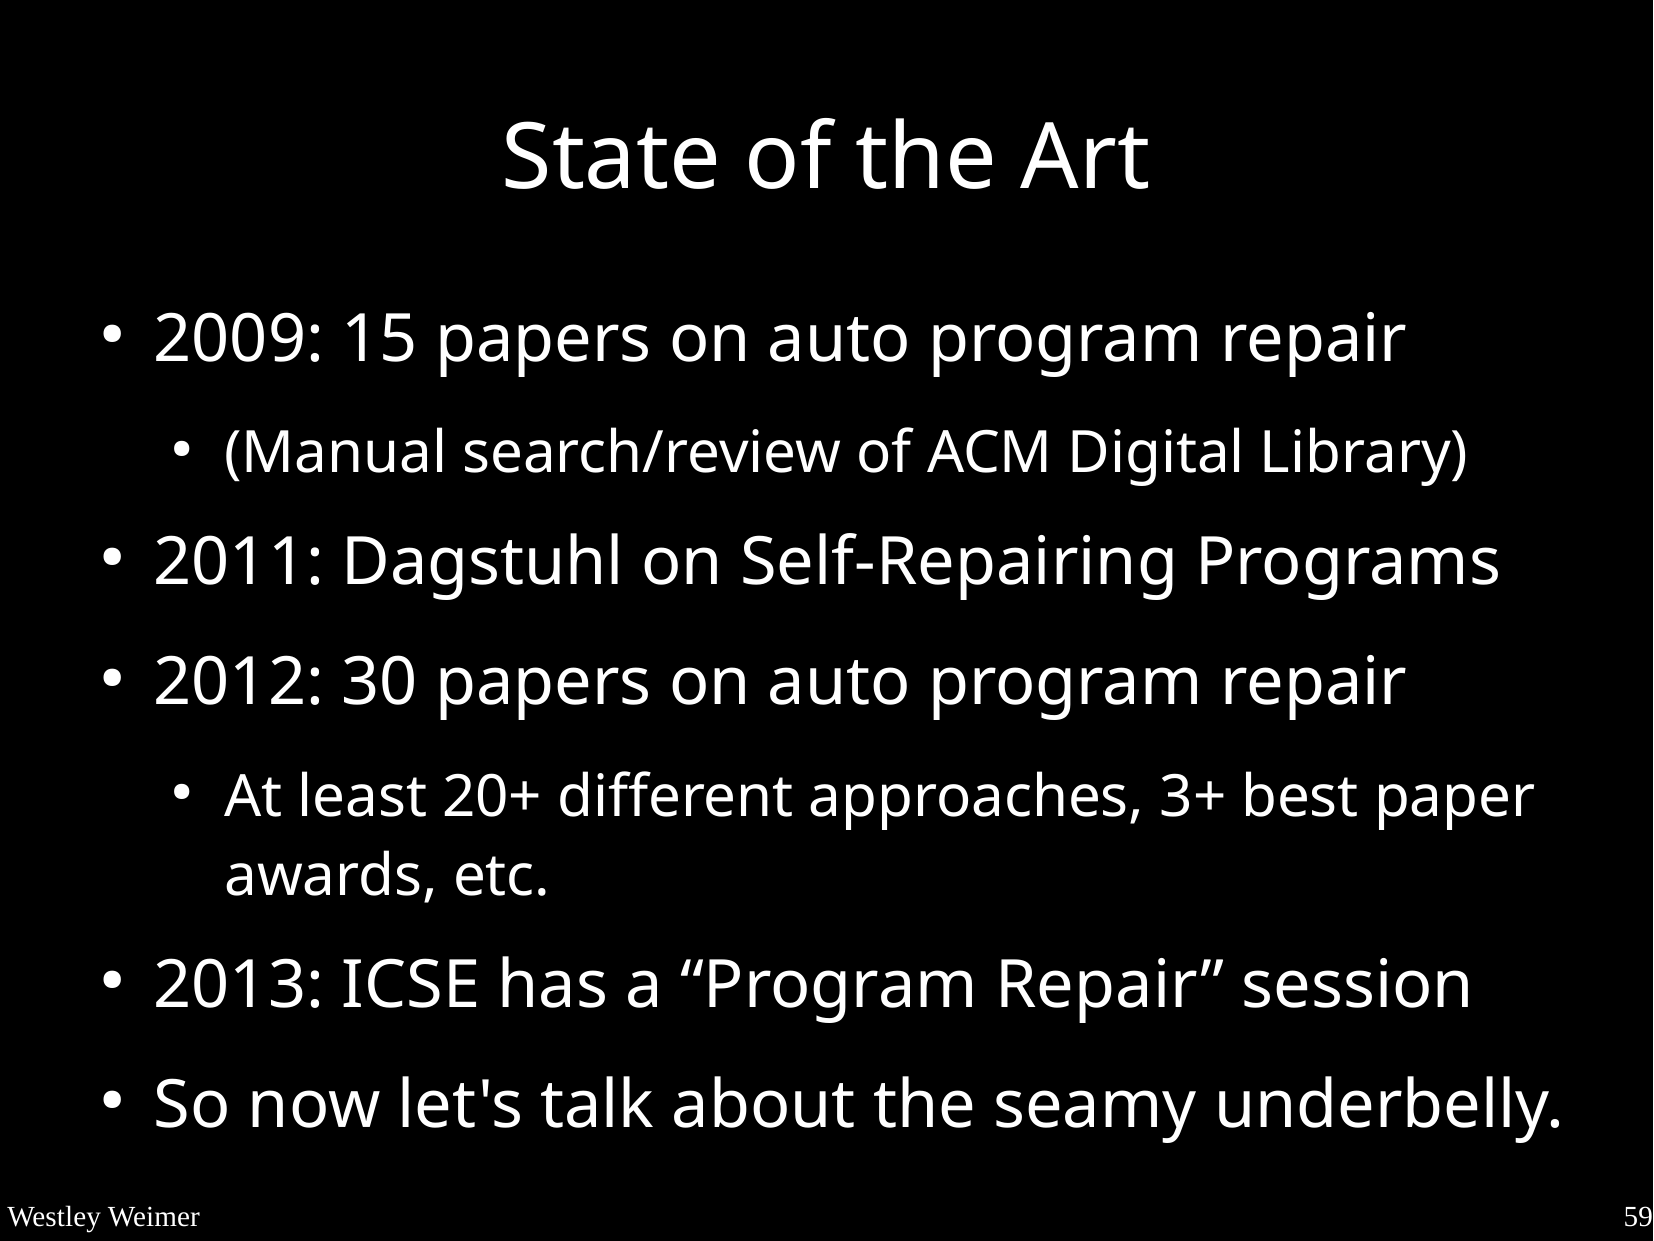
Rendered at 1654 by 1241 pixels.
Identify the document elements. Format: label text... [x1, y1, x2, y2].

title State of the Art [82, 49, 1571, 257]
list 2009: 15 papers on auto program repair (Manual search/review of ACM Digital Library) 2011: Dagstuhl on Self-Repairing Programs 2012: 30 papers on auto program repair At least 20+ different approaches, 3+ best paper awards, etc. 2013: ICSE has a “Program Repair” session So now let's talk about the seamy underbelly. [82, 290, 1571, 1109]
